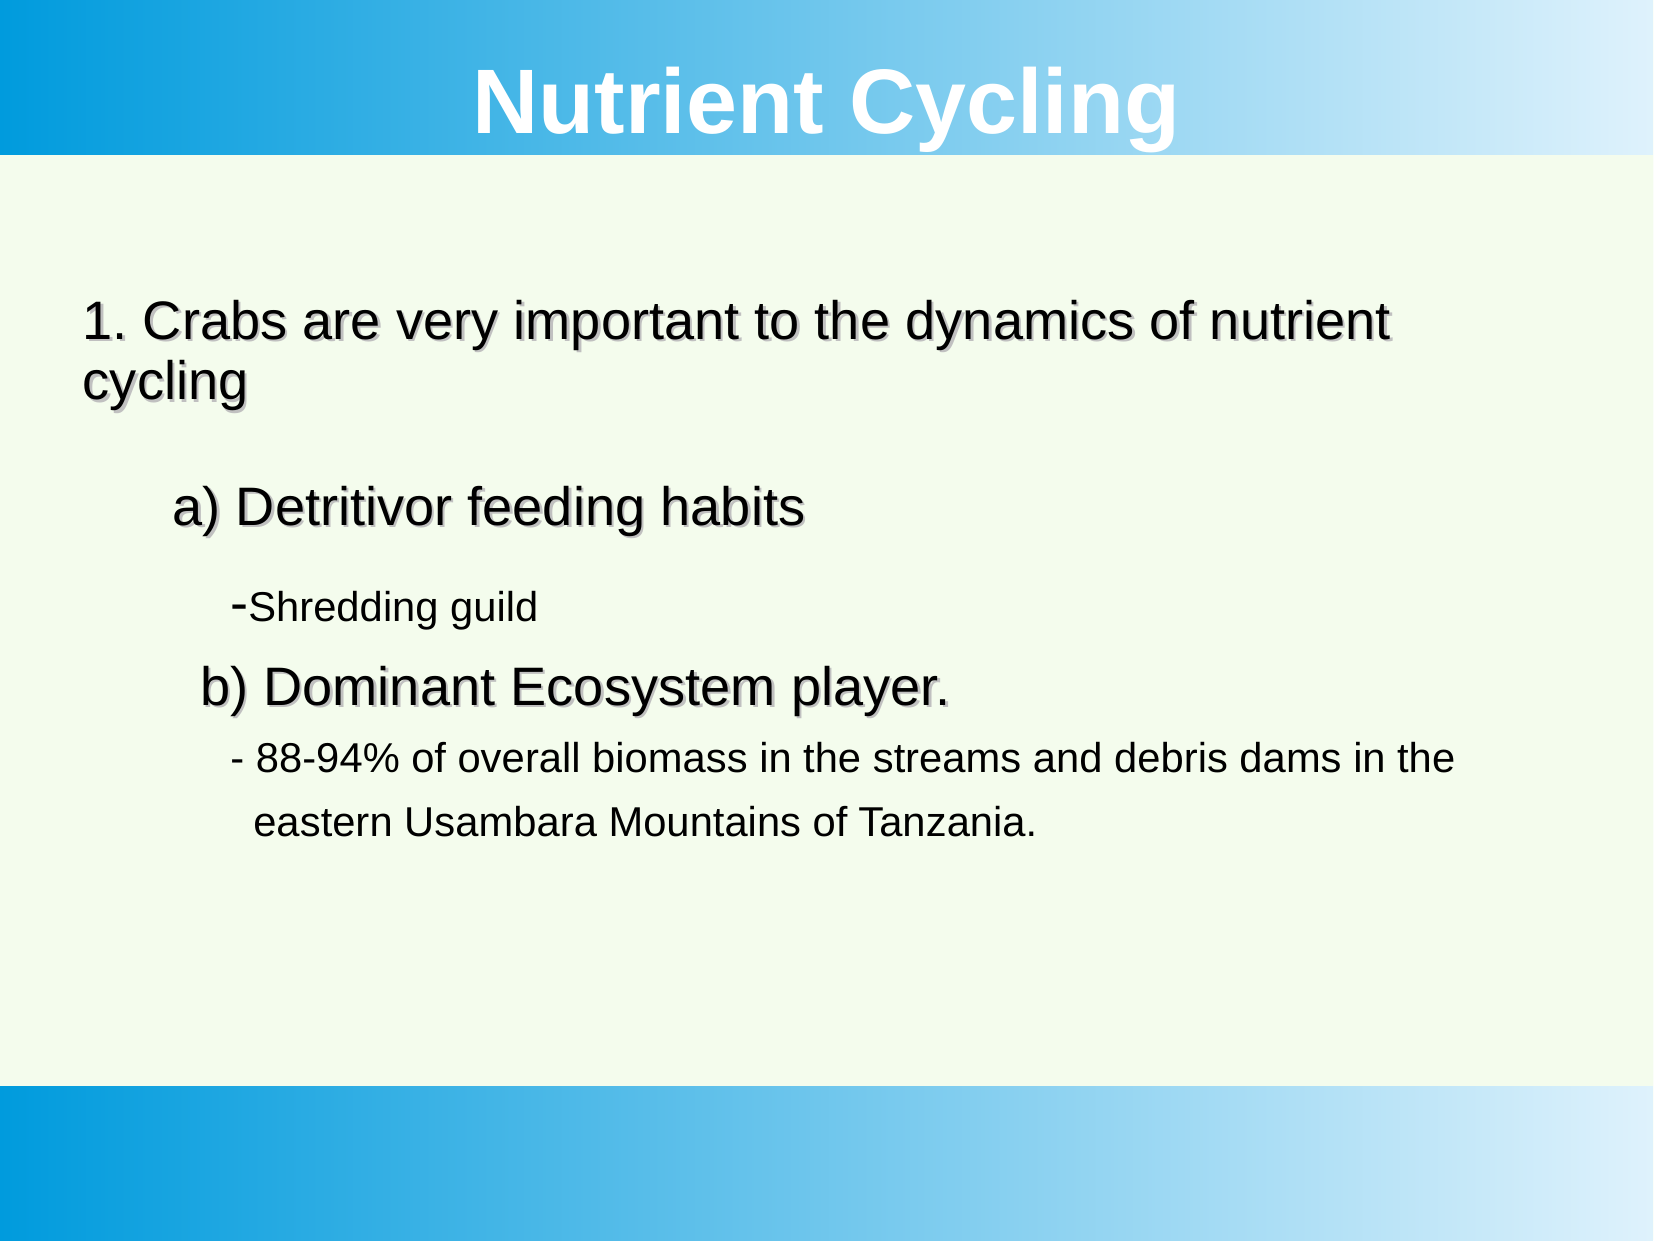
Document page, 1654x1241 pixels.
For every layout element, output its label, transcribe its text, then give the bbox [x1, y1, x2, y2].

list 1. Crabs are very important to the dynamics of nutrient cycling a) Detritivor feeding habits -Shredding guild b) Dominant Ecosystem player. - 88-94% of overall biomass in the streams and debris dams in the eastern Usambara Mountains of Tanzania. [82, 290, 1571, 1010]
title Nutrient Cycling [82, 49, 1571, 155]
